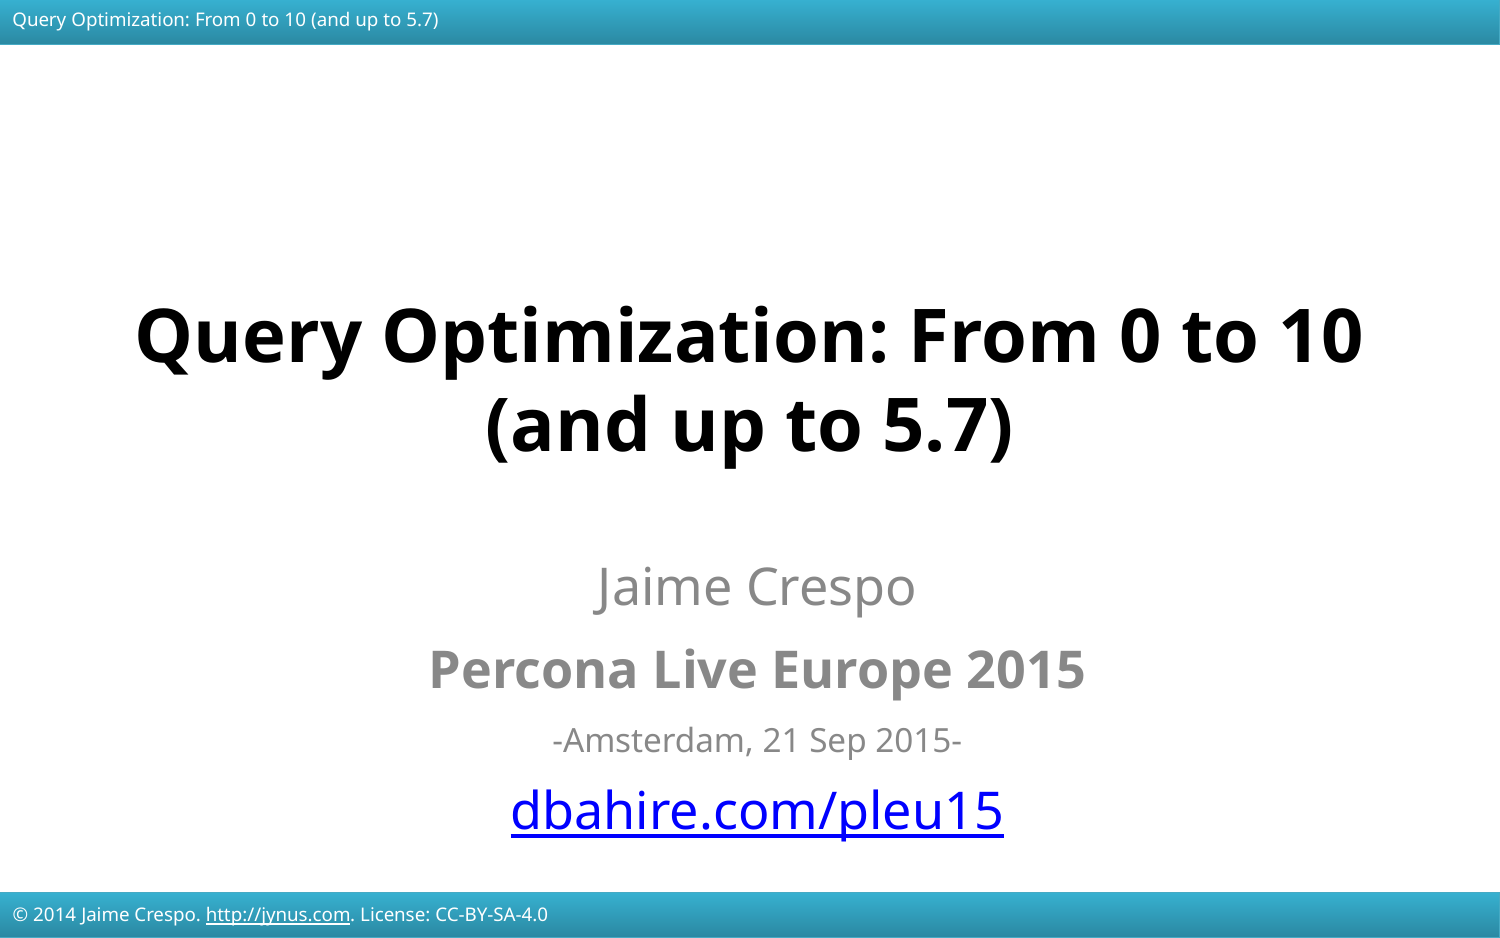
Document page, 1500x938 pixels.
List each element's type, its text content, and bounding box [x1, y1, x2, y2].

subtitle Jaime Crespo Percona Live Europe 2015 -Amsterdam, 21 Sep 2015- dbahire.com/pleu15 [120, 570, 1395, 826]
title Query Optimization: From 0 to 10 (and up to 5.7) [112, 225, 1388, 530]
